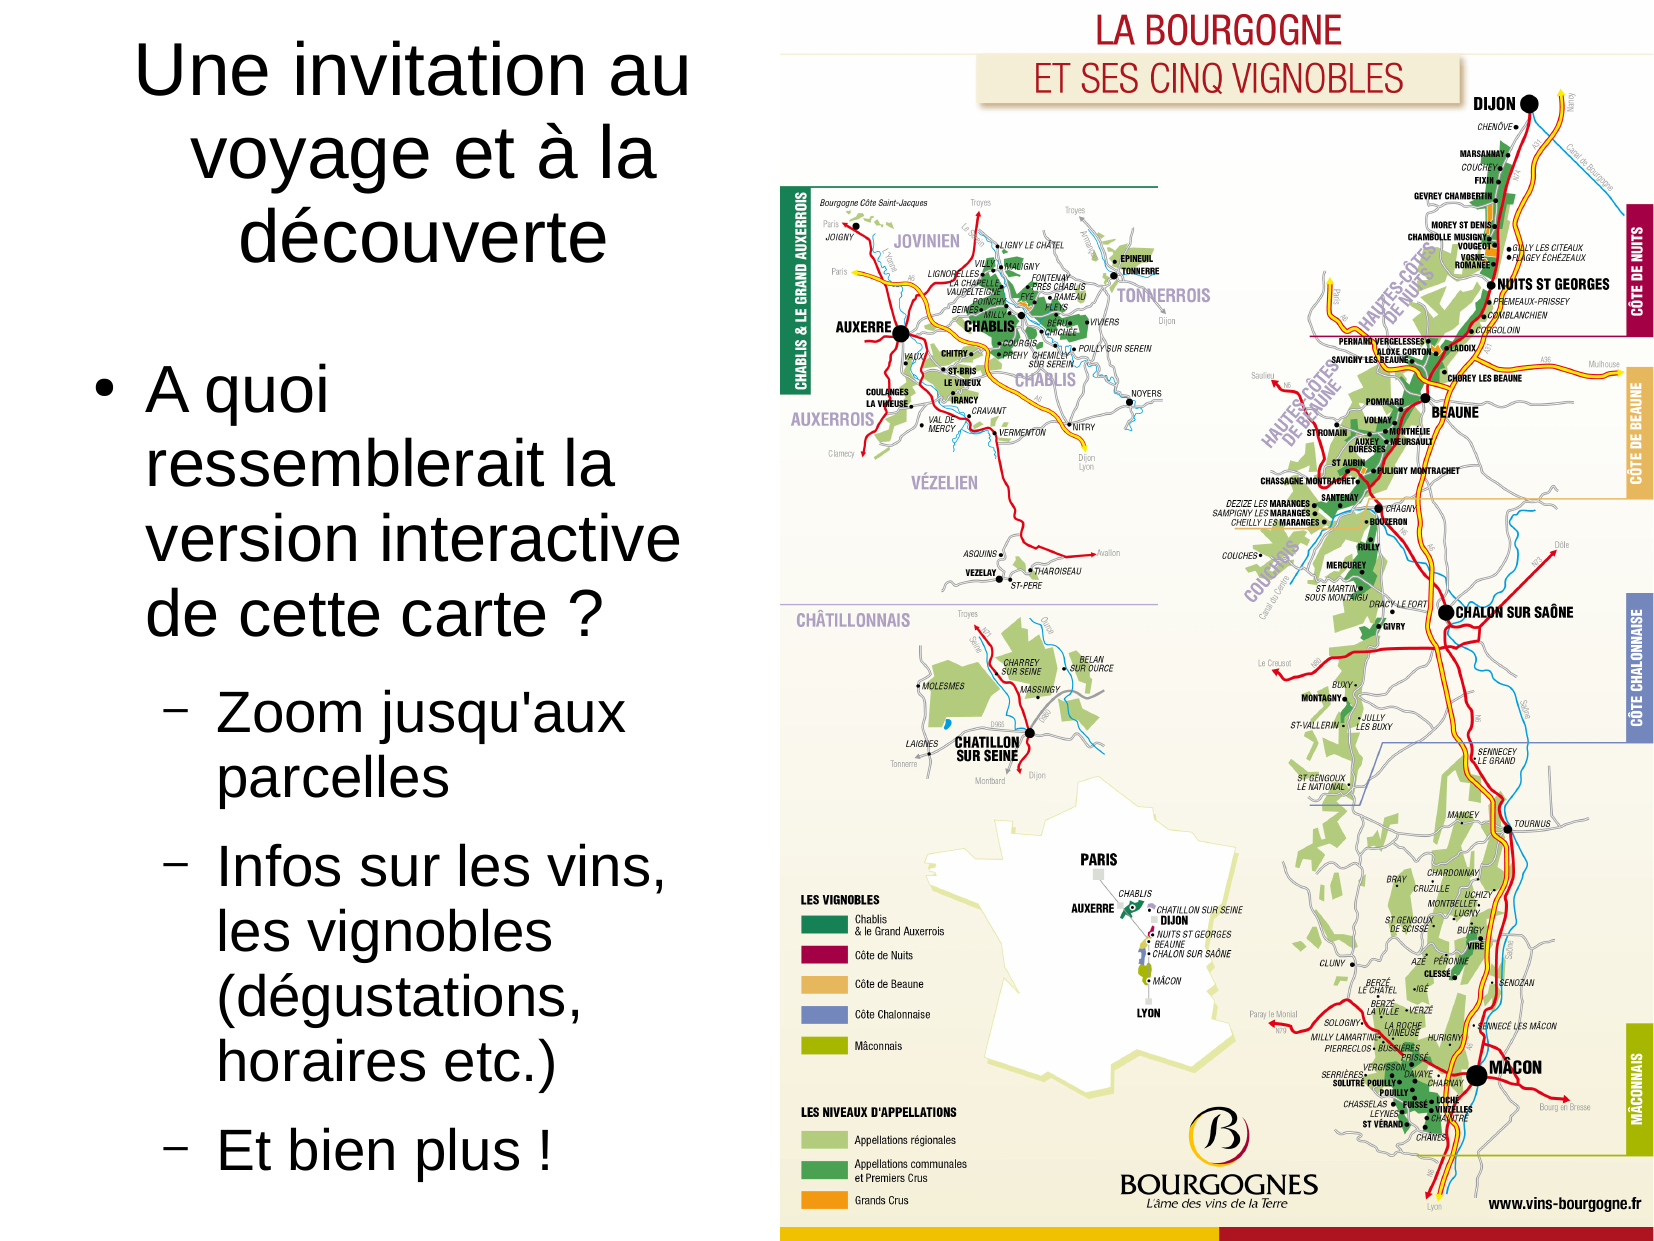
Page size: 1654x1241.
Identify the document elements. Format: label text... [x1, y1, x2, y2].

list A quoi ressemblerait la version interactive de cette carte ? Zoom jusqu'aux parcelles Infos sur les vins, les vignobles (dégustations, horaires etc.) Et bien plus ! [75, 351, 743, 1241]
title Une invitation au voyage et à la découverte [82, 26, 766, 279]
picture [780, 0, 1654, 1241]
